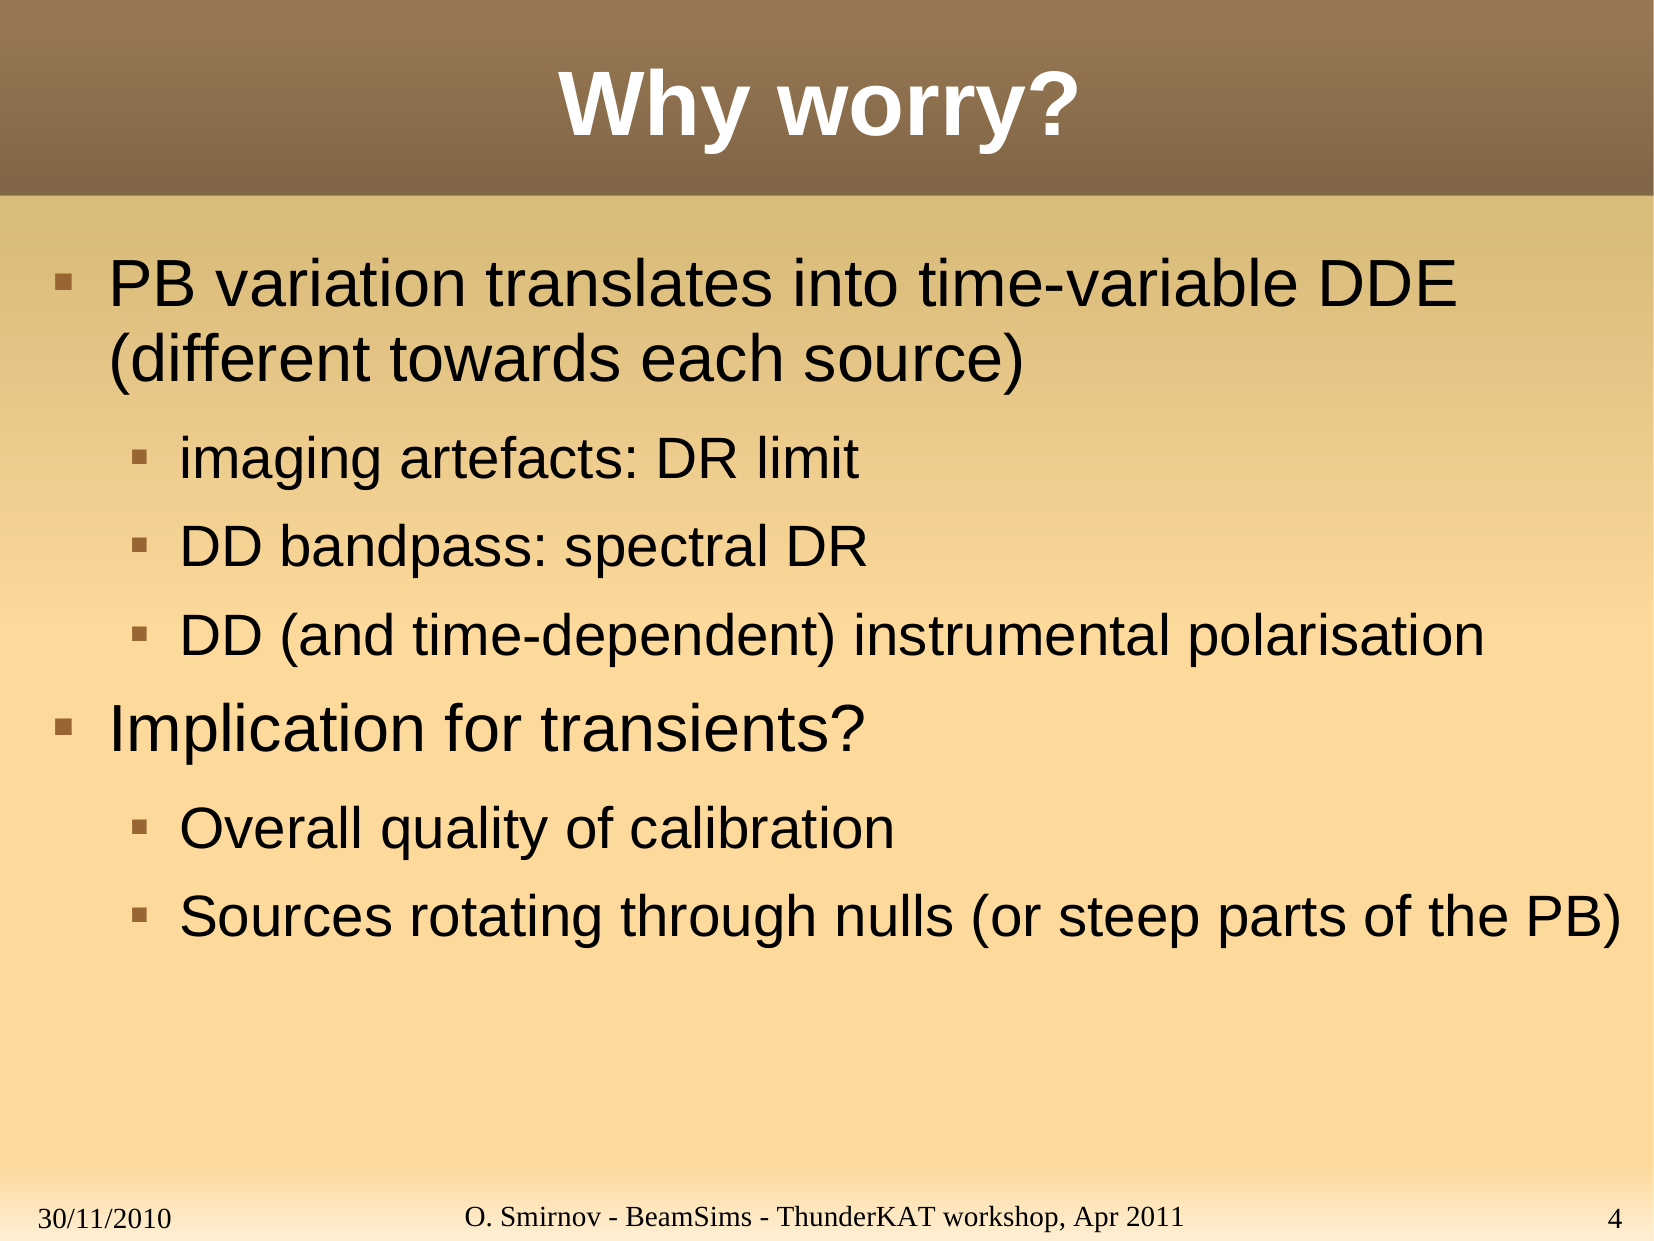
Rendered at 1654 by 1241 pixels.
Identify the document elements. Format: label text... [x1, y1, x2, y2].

picture [0, 0, 1654, 1241]
title Why worry? [76, 7, 1565, 200]
list PB variation translates into time-variable DDE (different towards each source) imaging artefacts: DR limit DD bandpass: spectral DR DD (and time-dependent) instrumental polarisation Implication for transients? Overall quality of calibration Sources rotating through nulls (or steep parts of the PB) [37, 246, 1651, 1126]
